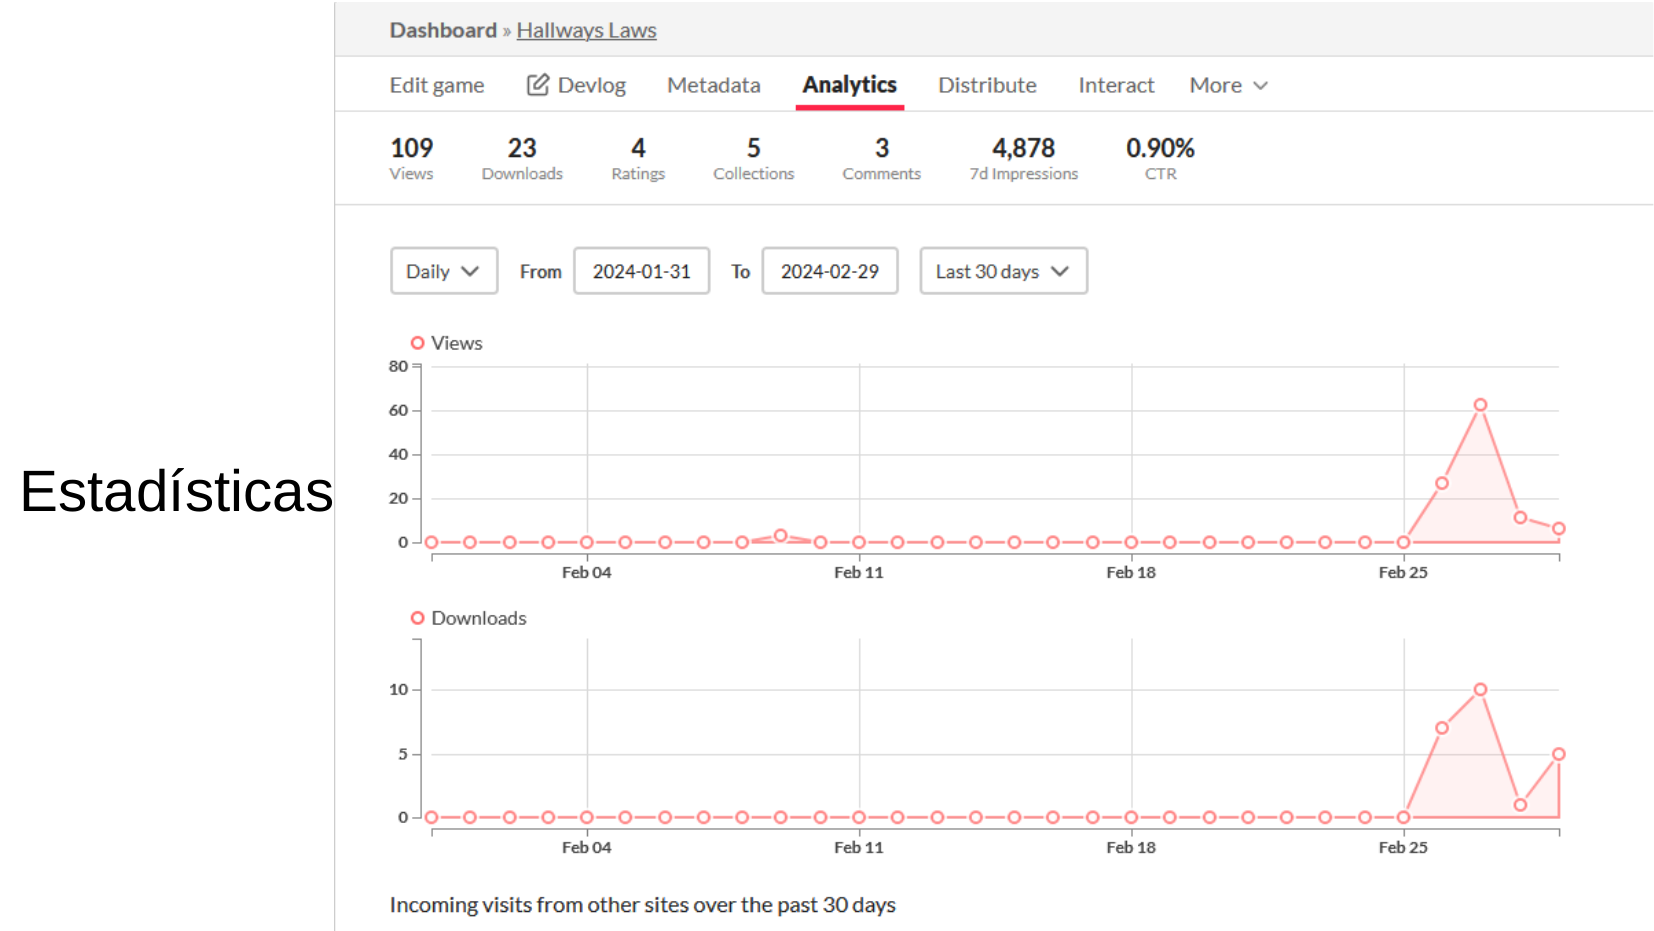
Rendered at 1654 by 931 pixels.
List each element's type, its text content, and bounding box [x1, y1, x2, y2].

title Estadísticas [0, 413, 334, 569]
picture [334, 2, 1654, 931]
